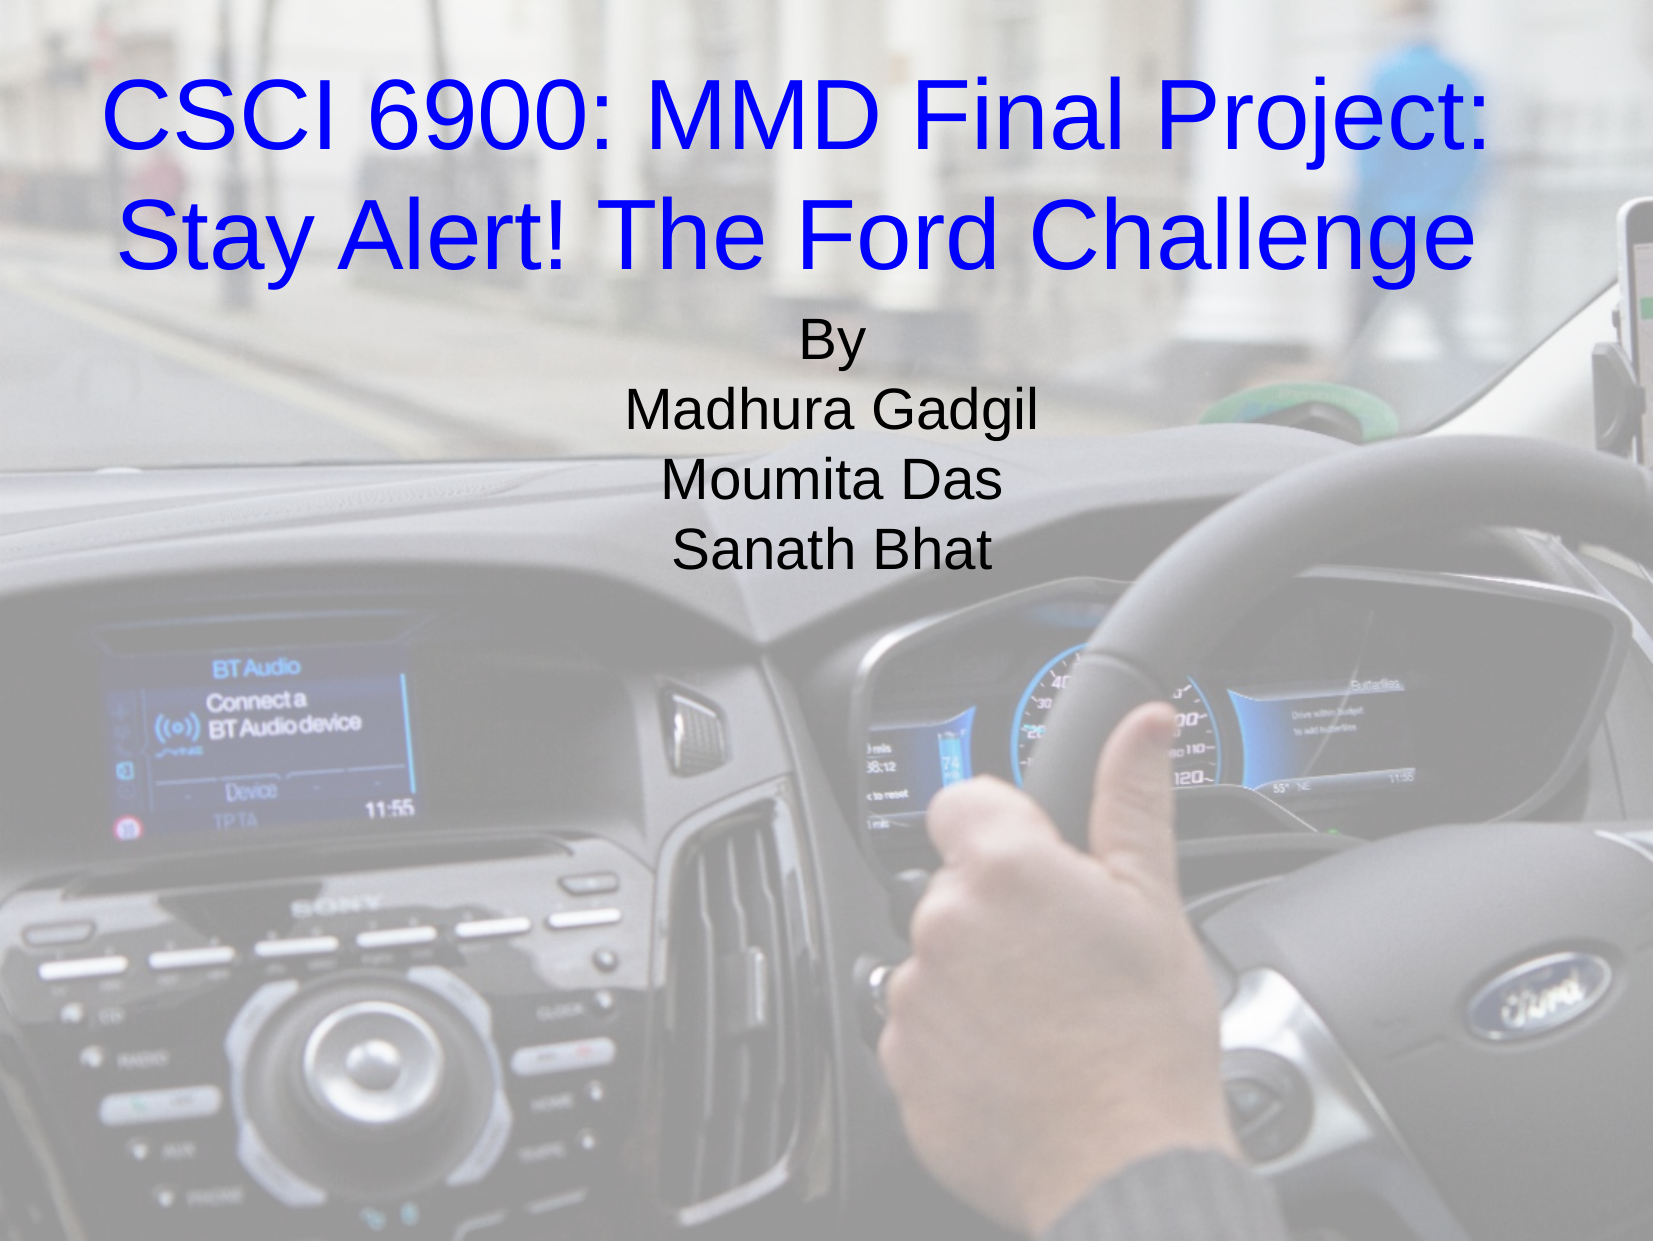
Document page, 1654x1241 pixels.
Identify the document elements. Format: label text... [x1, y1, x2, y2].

picture [0, 0, 1653, 1241]
text_box By Madhura Gadgil Moumita Das Sanath Bhat [89, 293, 1575, 570]
text_box CSCI 6900: MMD Final Project: Stay Alert! The Ford Challenge [53, 44, 1542, 294]
